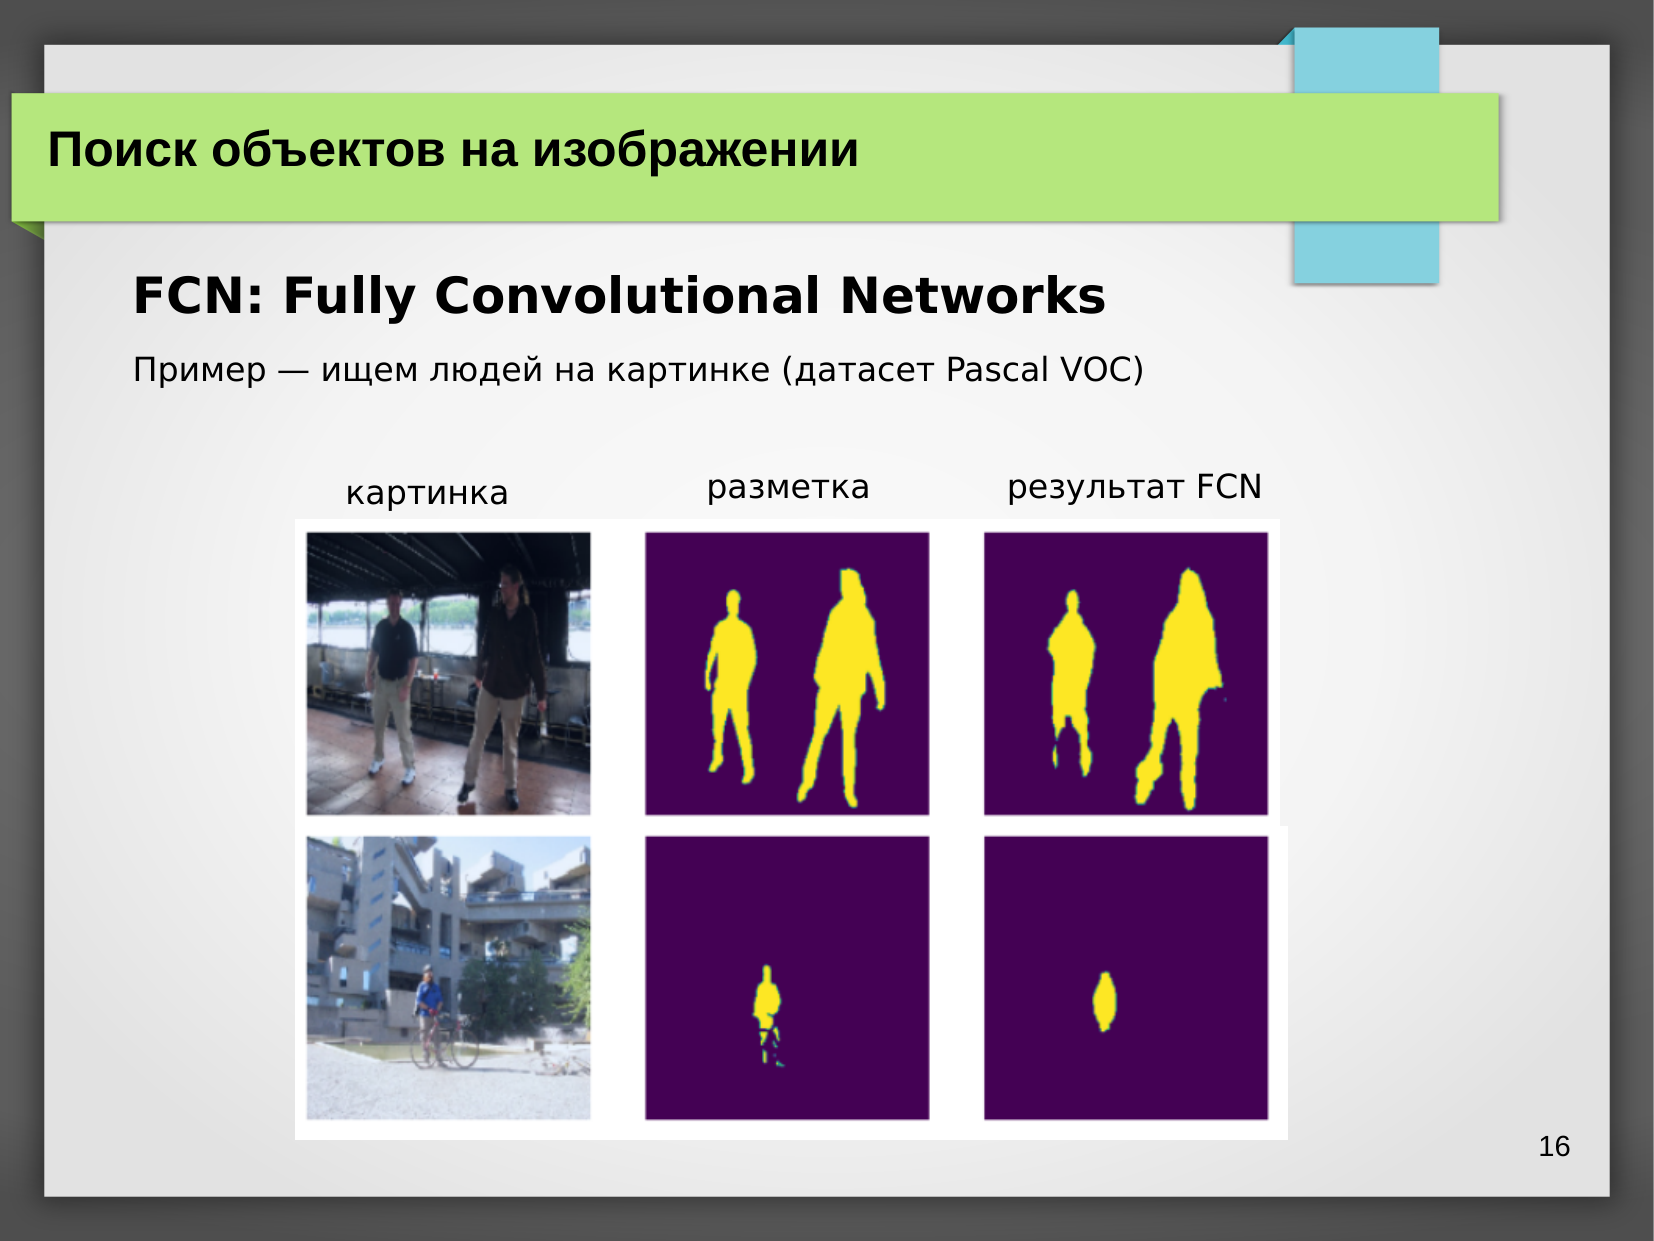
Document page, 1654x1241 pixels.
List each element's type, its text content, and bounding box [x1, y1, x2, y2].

picture [0, 0, 1654, 1241]
text_box разметка [691, 460, 886, 515]
text_box FCN: Fully Convolutional Networks Пример — ищем людей на картинке (датасет Pascal VOC) [117, 259, 1264, 397]
text_box результат FCN [992, 460, 1288, 520]
text_box картинка [330, 466, 544, 520]
title Поиск объектов на изображении [47, 120, 1004, 177]
